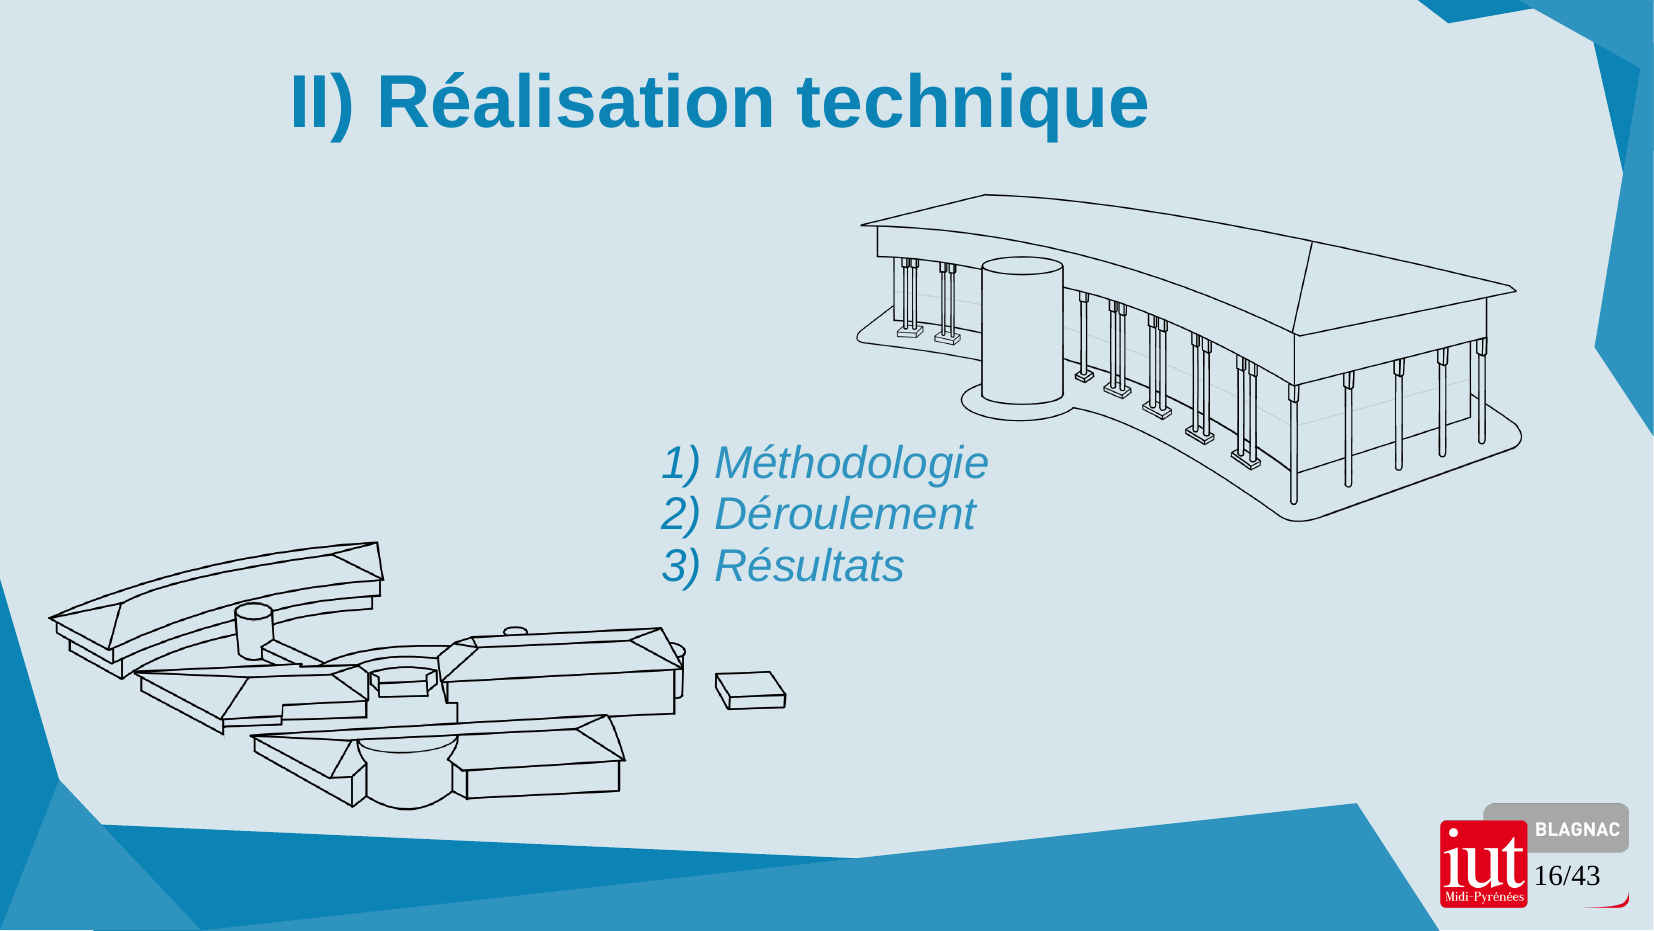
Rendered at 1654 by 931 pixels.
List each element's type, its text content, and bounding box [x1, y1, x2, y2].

title II) Réalisation technique [289, 59, 1365, 162]
picture [850, 191, 1524, 527]
list Méthodologie Déroulement Résultats [643, 437, 1010, 603]
picture [1440, 803, 1629, 908]
picture [23, 527, 815, 827]
